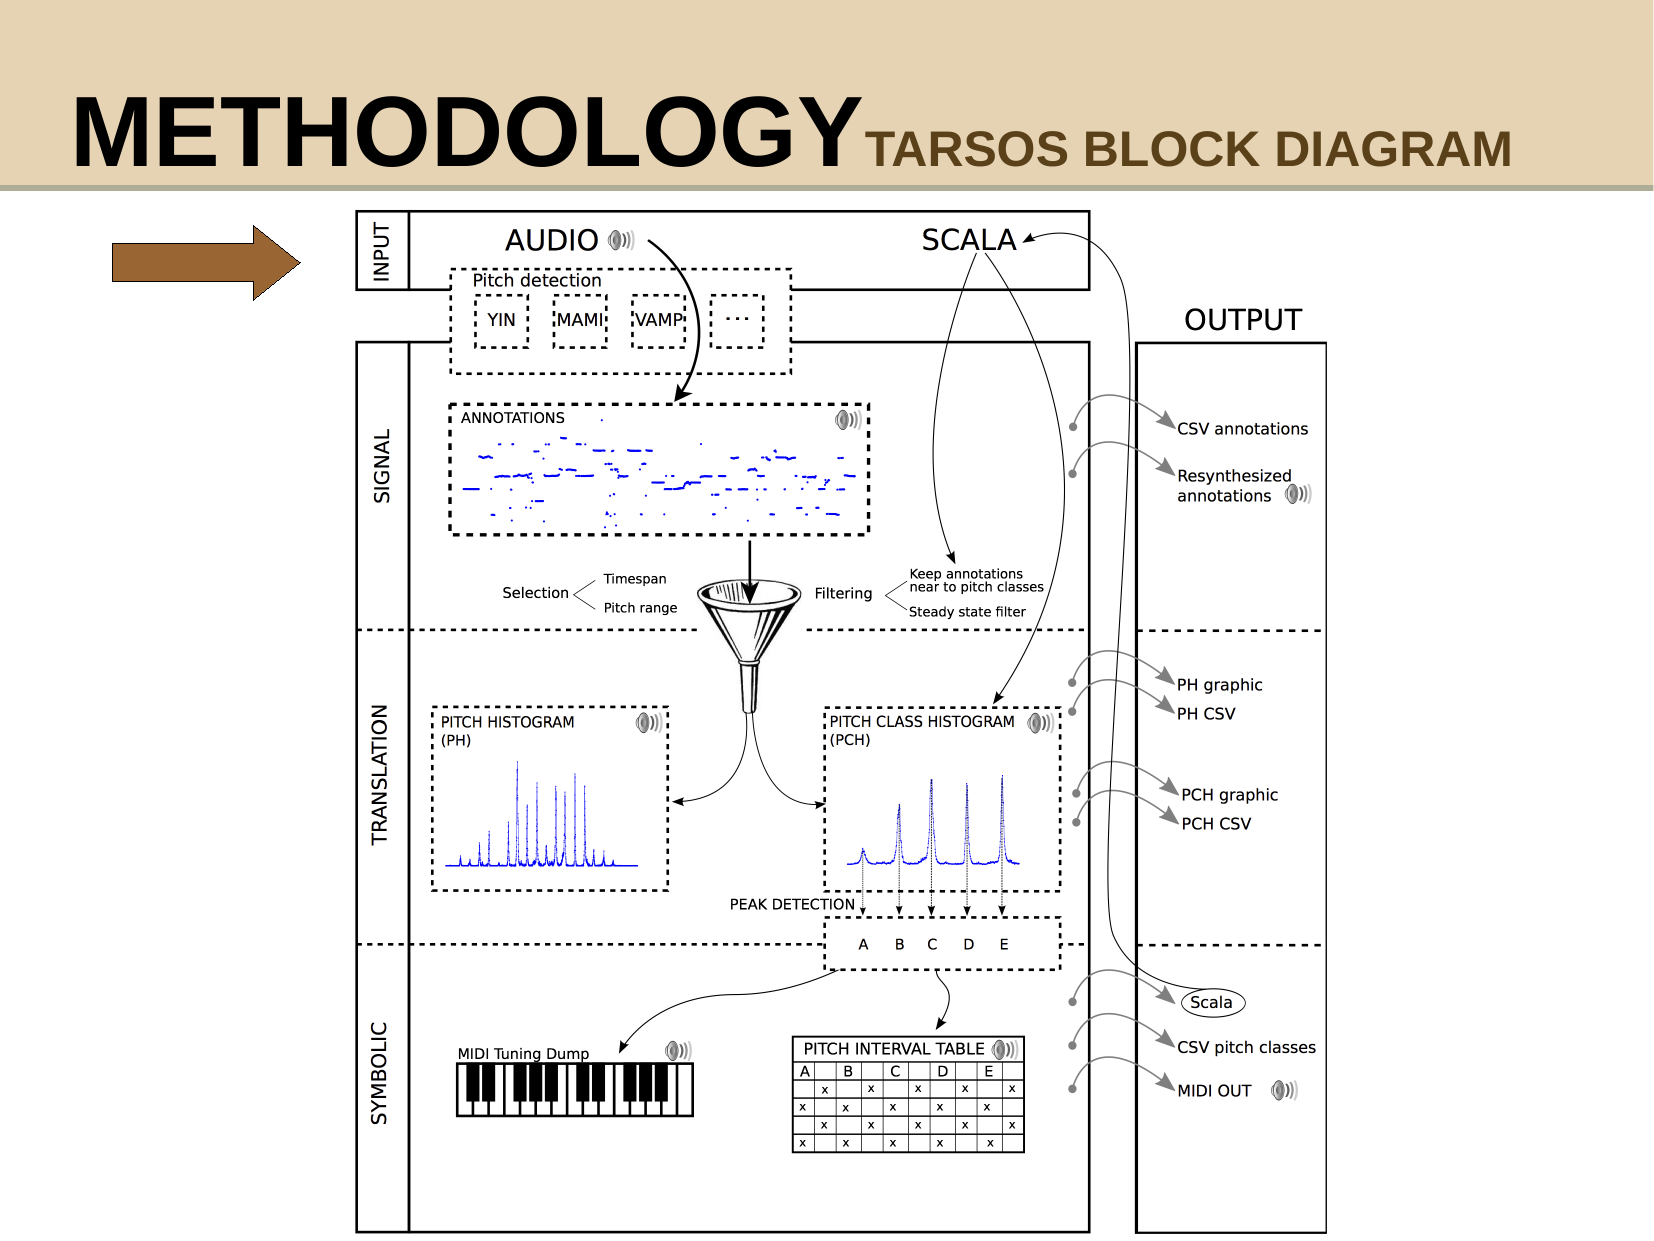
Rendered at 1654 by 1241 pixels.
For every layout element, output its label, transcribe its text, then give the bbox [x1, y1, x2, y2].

text_box [112, 225, 301, 301]
picture [350, 203, 1346, 1241]
title METHODOLOGYTARSOS BLOCK DIAGRAM [0, 0, 1654, 188]
